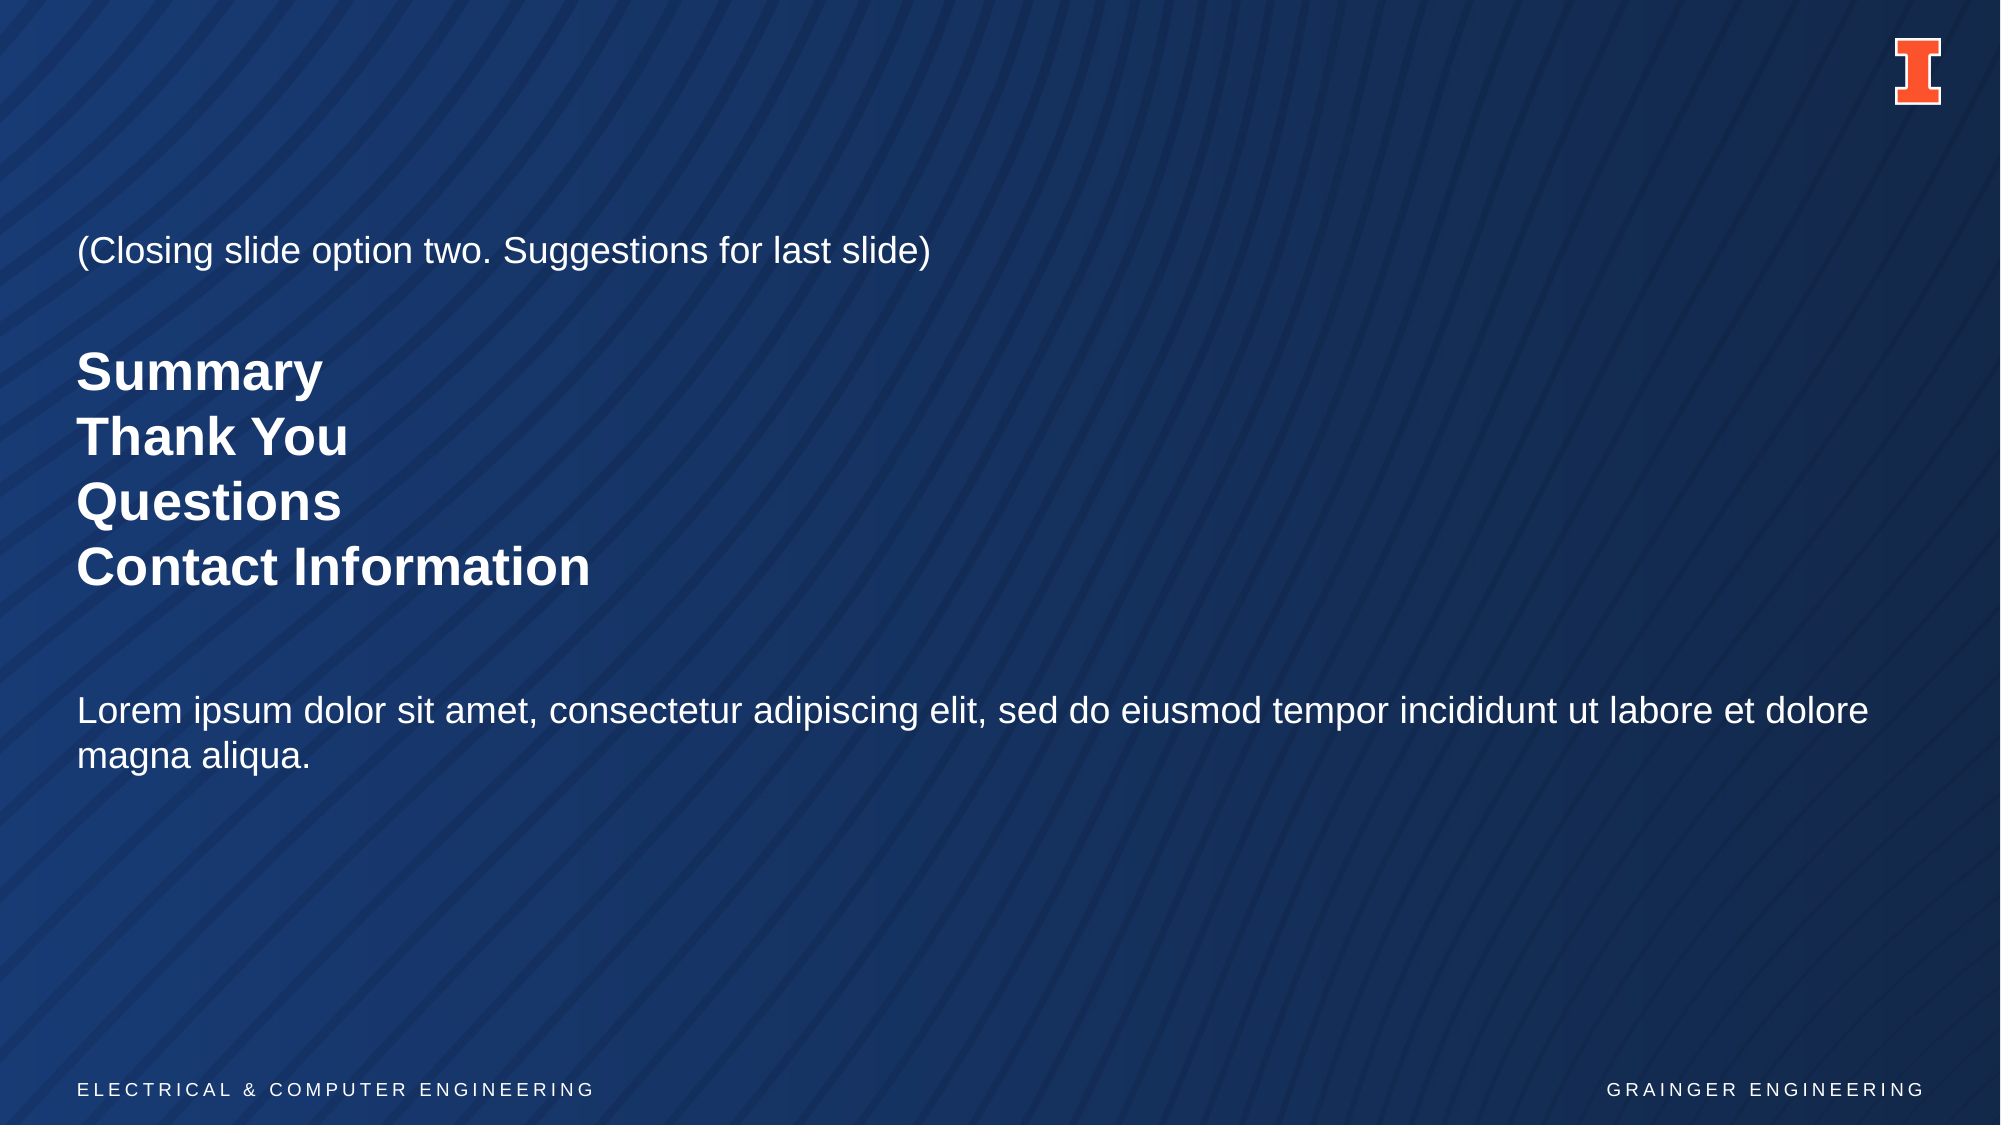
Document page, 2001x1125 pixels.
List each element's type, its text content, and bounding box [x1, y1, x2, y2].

text_box GRAINGER ENGINEERING [1531, 1070, 1938, 1108]
text_box (Closing slide option two. Suggestions for last slide) Summary Thank You Questions Contact Information Lorem ipsum dolor sit amet, consectetur adipiscing elit, sed do eiusmod tempor incididunt ut labore et dolore magna aliqua. [61, 218, 1896, 1010]
picture [0, 0, 2000, 1125]
text_box ELECTRICAL & COMPUTER ENGINEERING [61, 1070, 1373, 1108]
